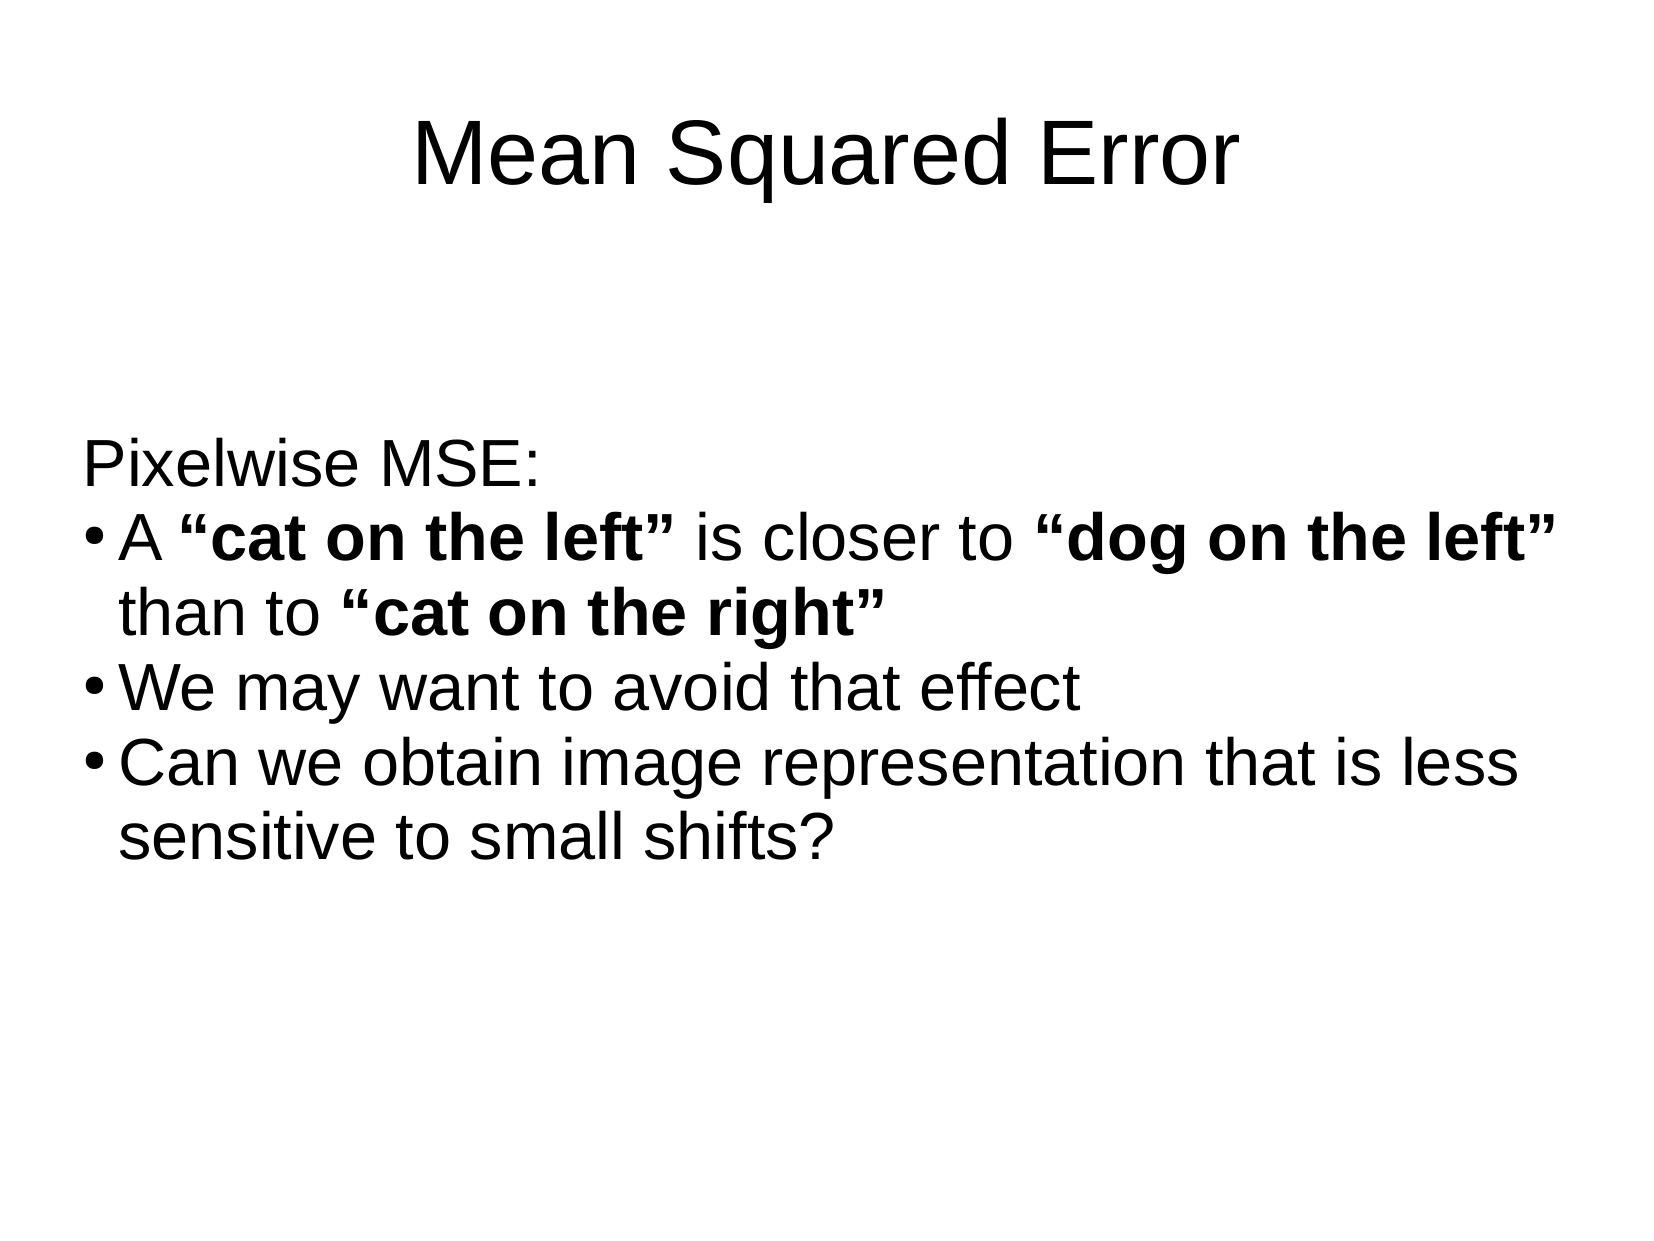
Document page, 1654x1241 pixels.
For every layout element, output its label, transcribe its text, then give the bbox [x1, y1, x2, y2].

subtitle Pixelwise MSE: A “cat on the left” is closer to “dog on the left” than to “cat on the right” We may want to avoid that effect Can we obtain image representation that is less sensitive to small shifts? [82, 290, 1571, 1010]
title Mean Squared Error [82, 49, 1571, 257]
